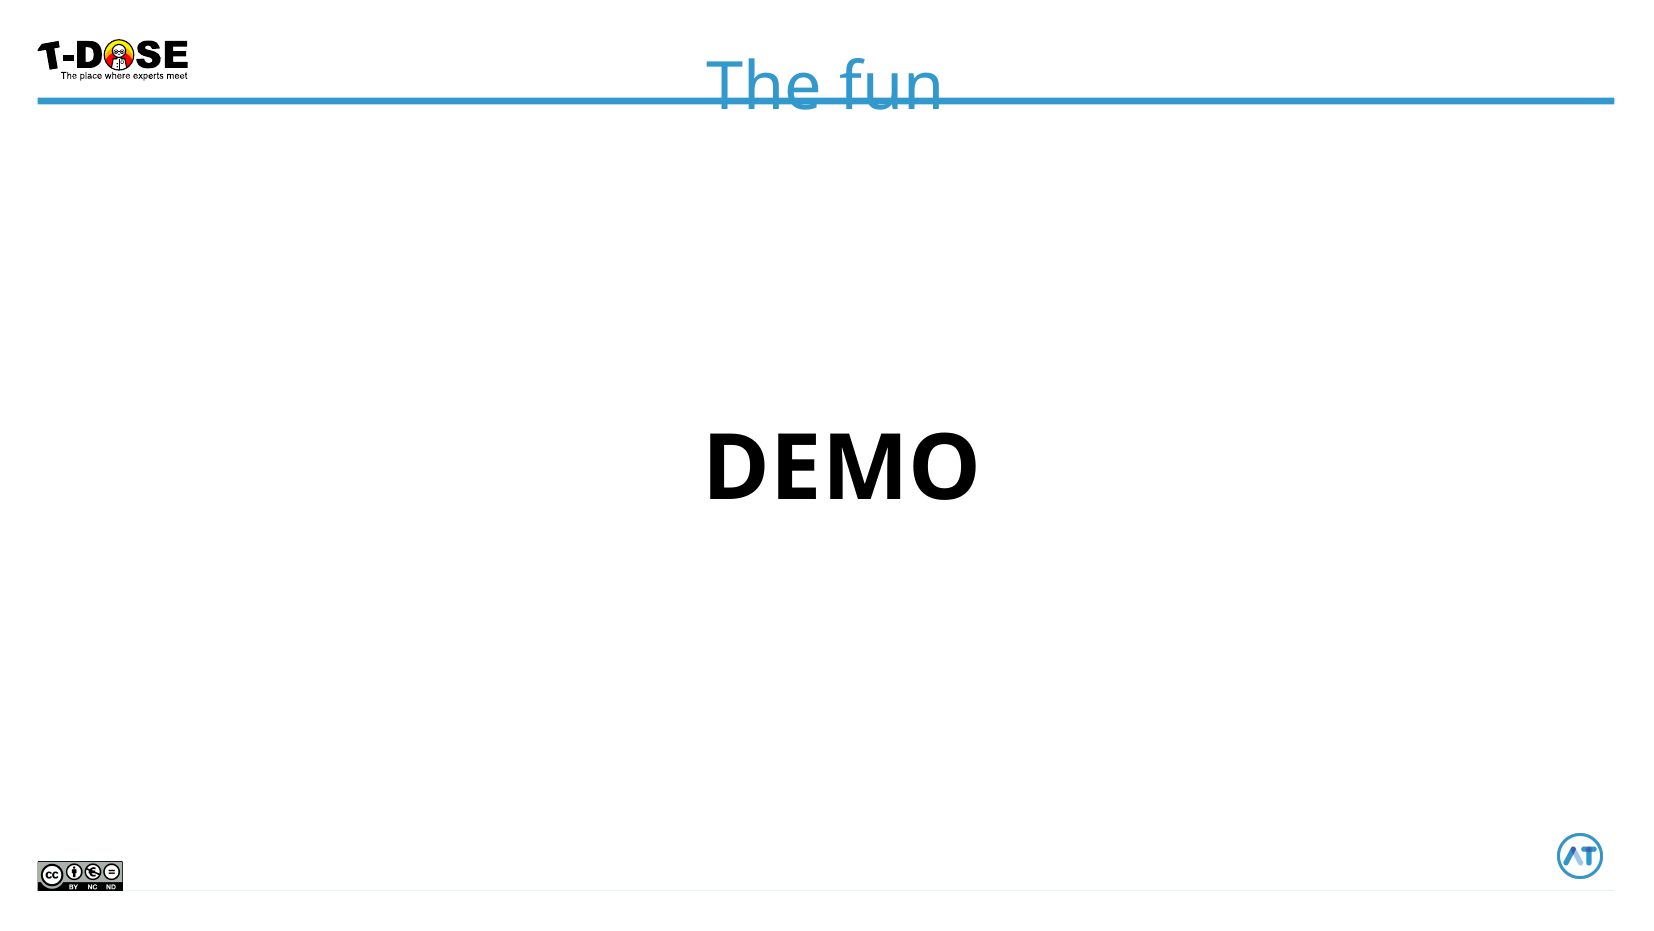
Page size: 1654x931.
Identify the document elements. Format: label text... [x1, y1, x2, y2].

text_box The fun [37, 38, 1615, 106]
text_box DEMO [37, 372, 1615, 557]
picture [1557, 833, 1603, 879]
picture [37, 861, 123, 891]
